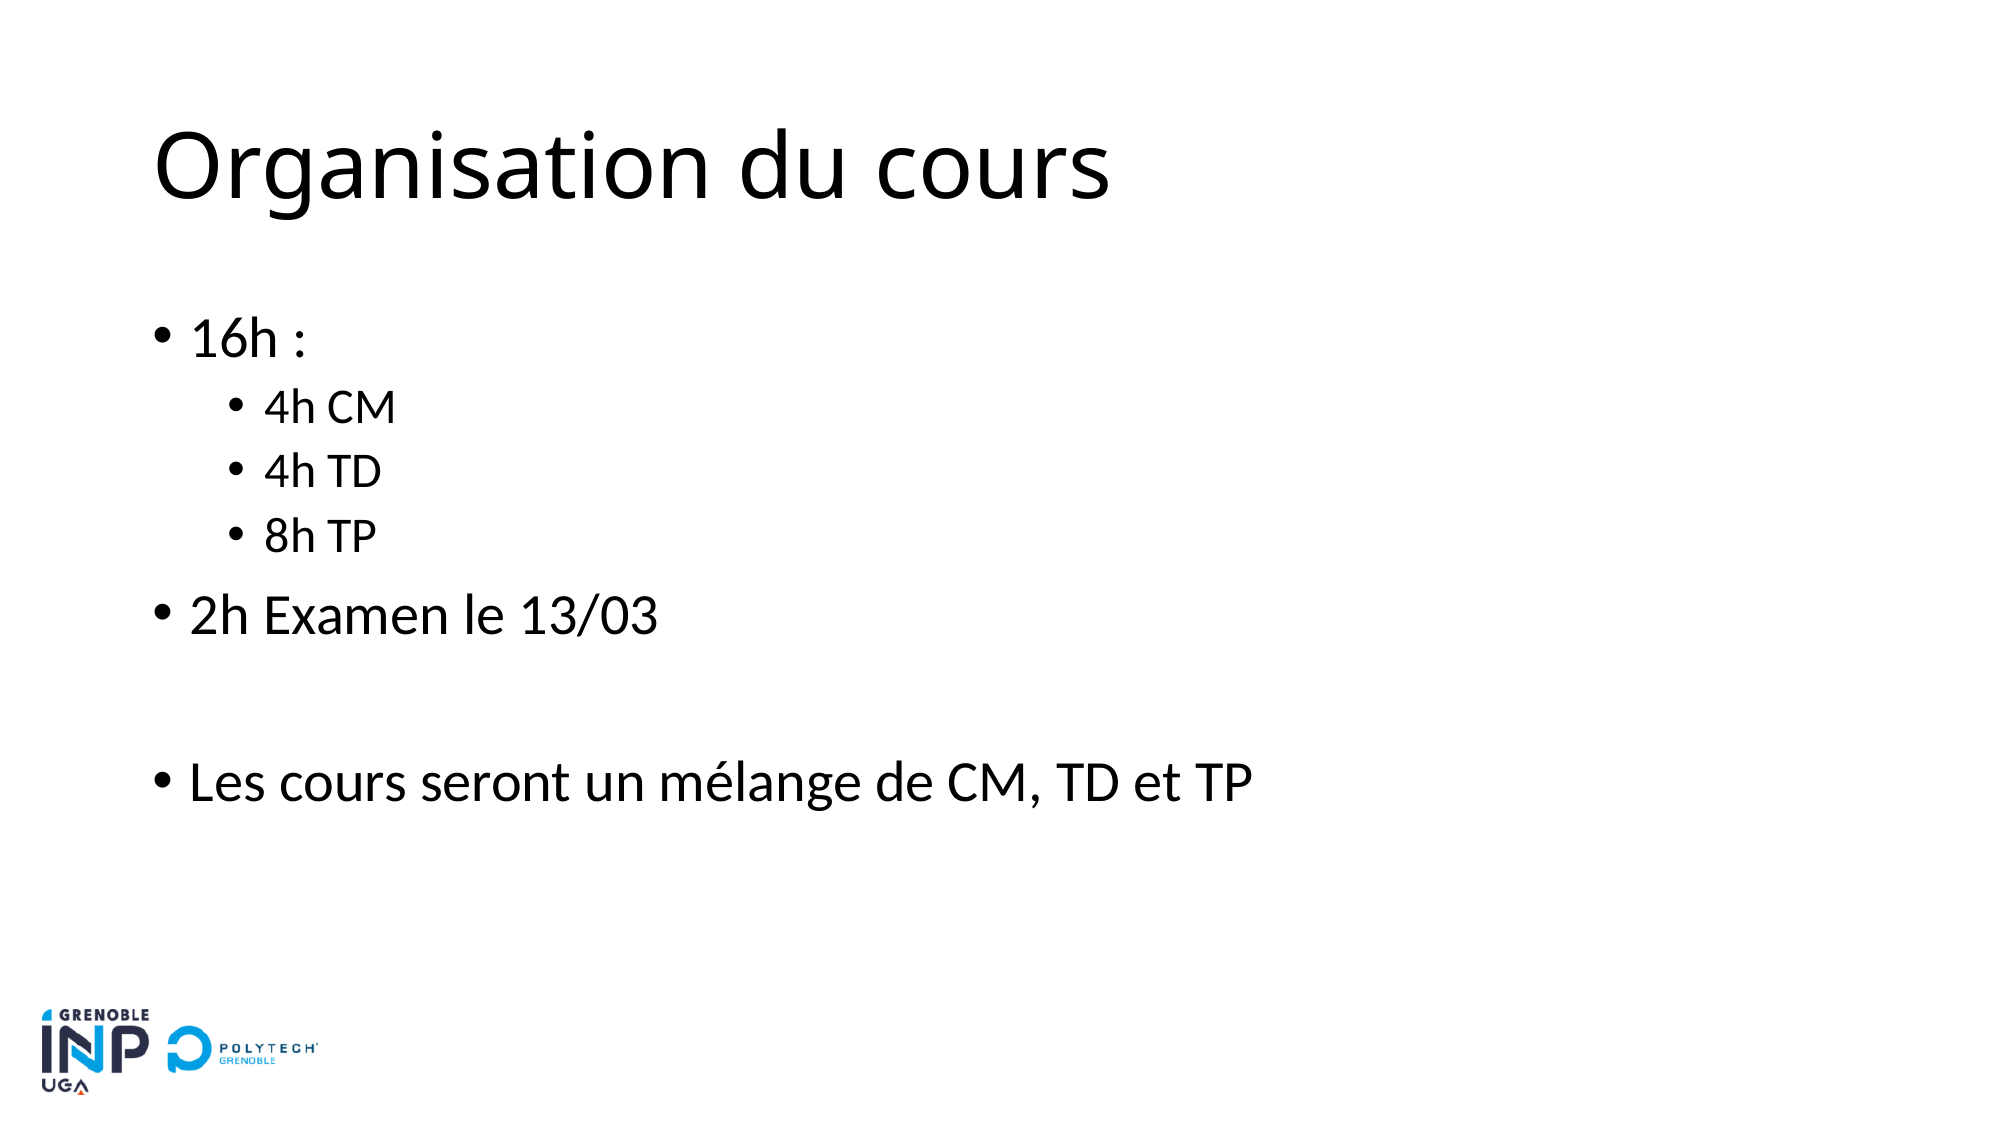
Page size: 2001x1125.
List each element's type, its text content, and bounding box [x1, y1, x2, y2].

picture [42, 1009, 318, 1095]
list 16h : 4h CM 4h TD 8h TP 2h Examen le 13/03 Les cours seront un mélange de CM, TD et TP [137, 299, 1863, 1014]
title Organisation du cours [137, 59, 1863, 278]
